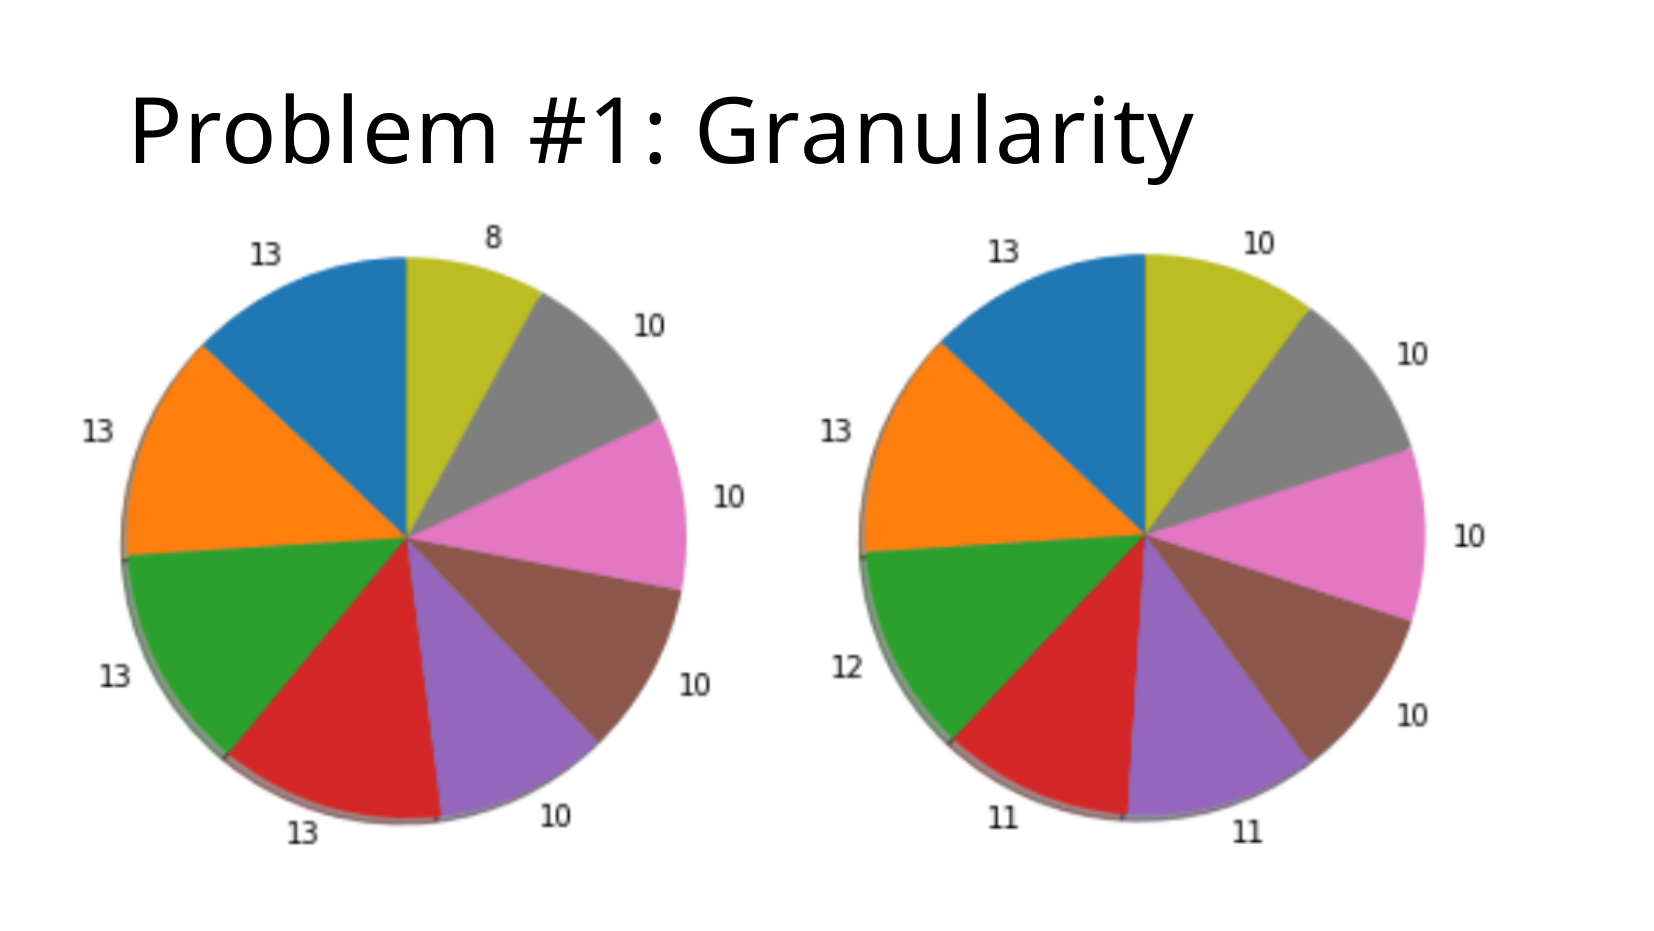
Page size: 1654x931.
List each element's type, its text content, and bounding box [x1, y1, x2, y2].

picture [50, 204, 1523, 883]
title Problem #1: Granularity [127, 69, 1654, 187]
